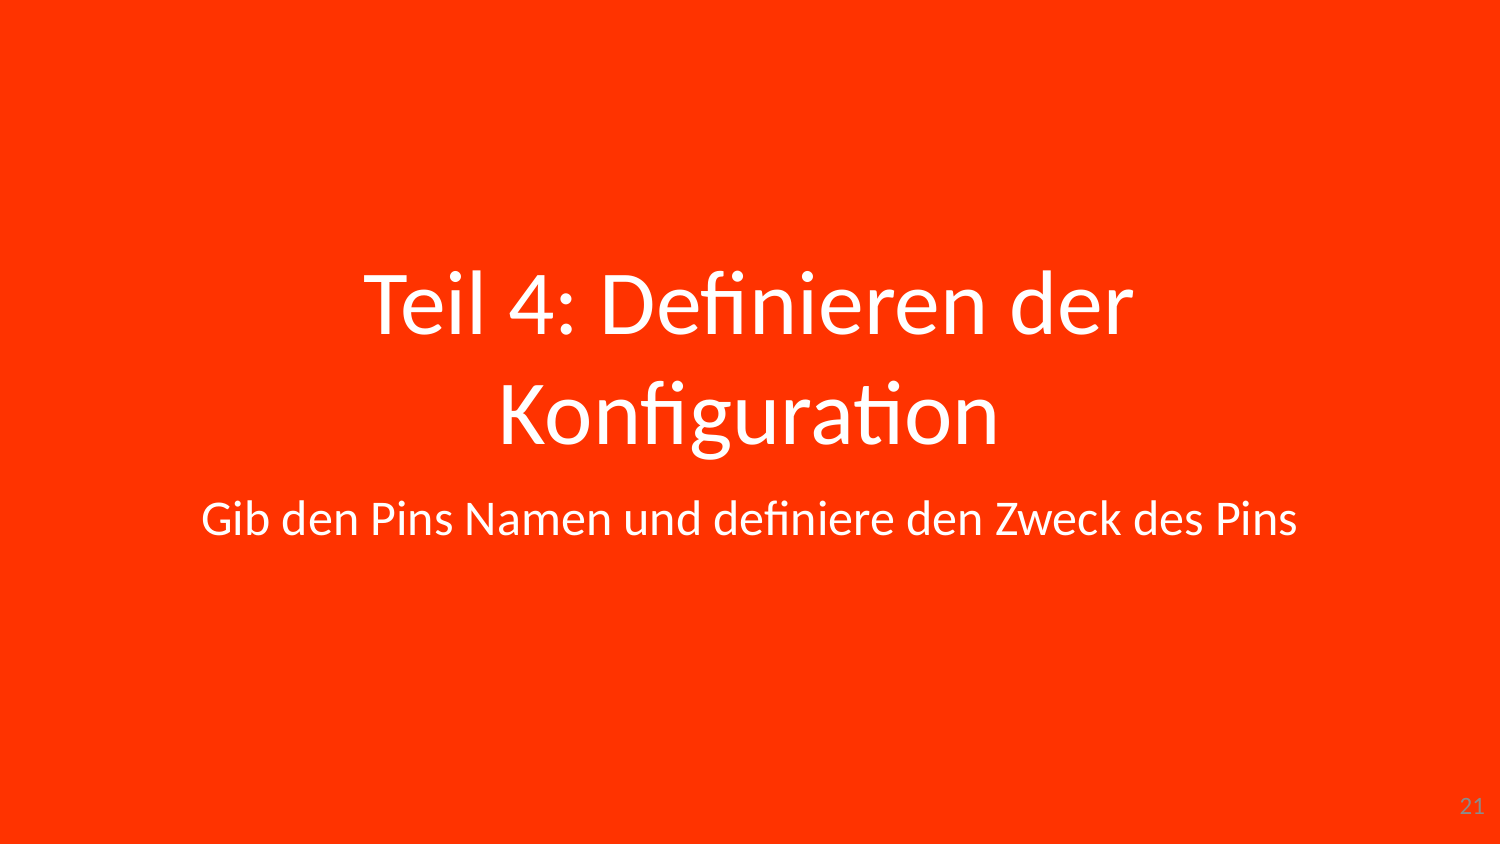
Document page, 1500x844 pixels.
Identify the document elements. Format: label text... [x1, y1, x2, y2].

title Teil 4: Definieren der Konfiguration [112, 262, 1388, 443]
slide_number <getal> [1415, 782, 1500, 828]
subtitle Gib den Pins Namen und definiere den Zweck des Pins [135, 478, 1365, 694]
